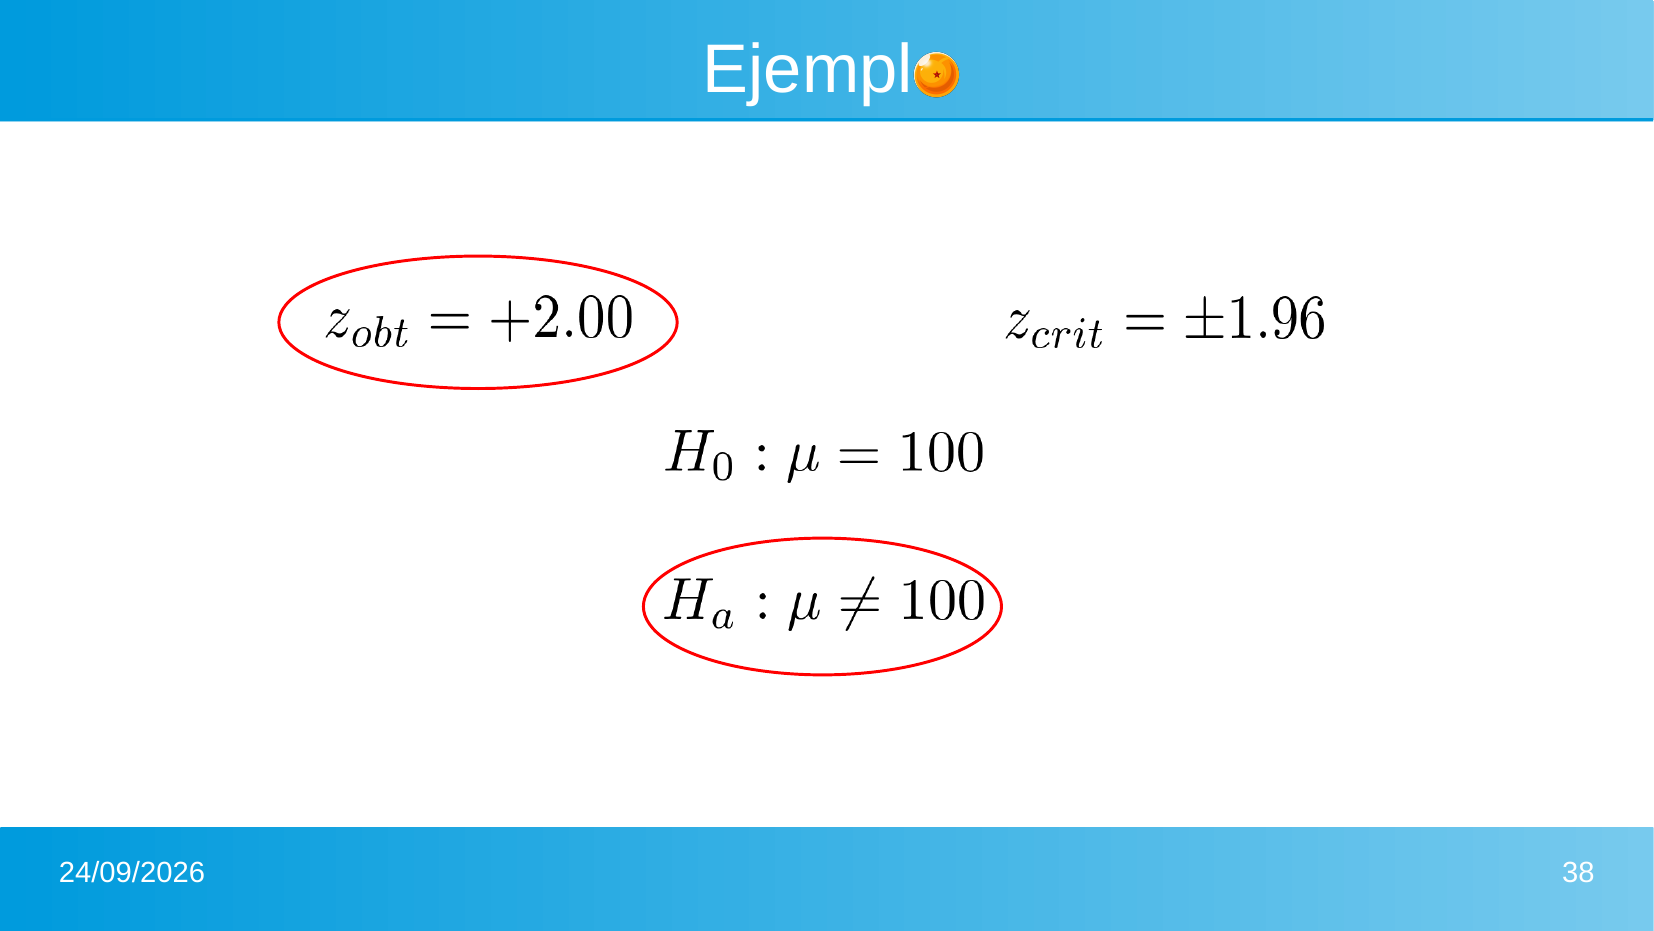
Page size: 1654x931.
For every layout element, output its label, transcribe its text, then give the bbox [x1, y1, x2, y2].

picture [909, 48, 966, 105]
picture [665, 430, 983, 483]
picture [1005, 296, 1324, 348]
picture [325, 295, 632, 347]
title Ejempl [59, 29, 1595, 108]
picture [664, 576, 984, 631]
